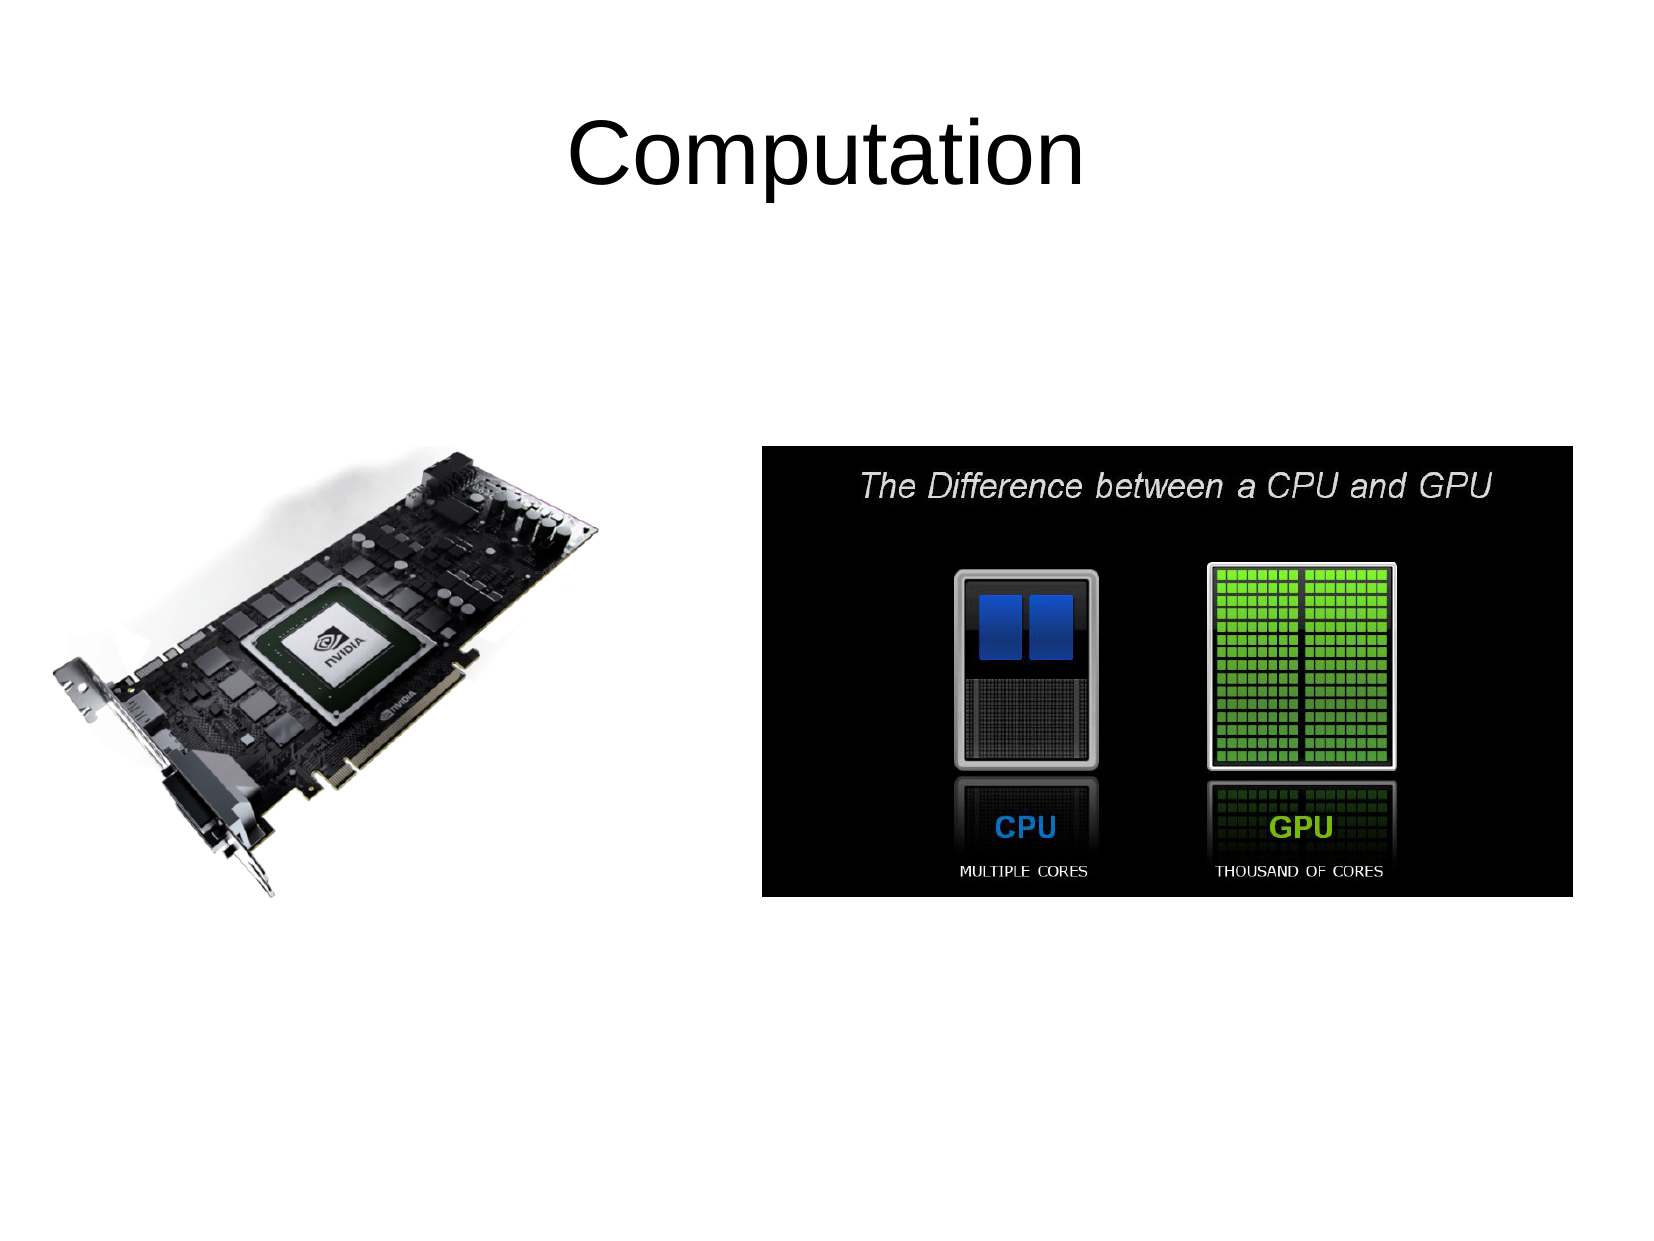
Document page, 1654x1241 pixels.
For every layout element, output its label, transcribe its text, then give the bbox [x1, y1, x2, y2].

picture [43, 446, 599, 898]
title Computation [82, 49, 1571, 257]
picture [762, 446, 1573, 897]
